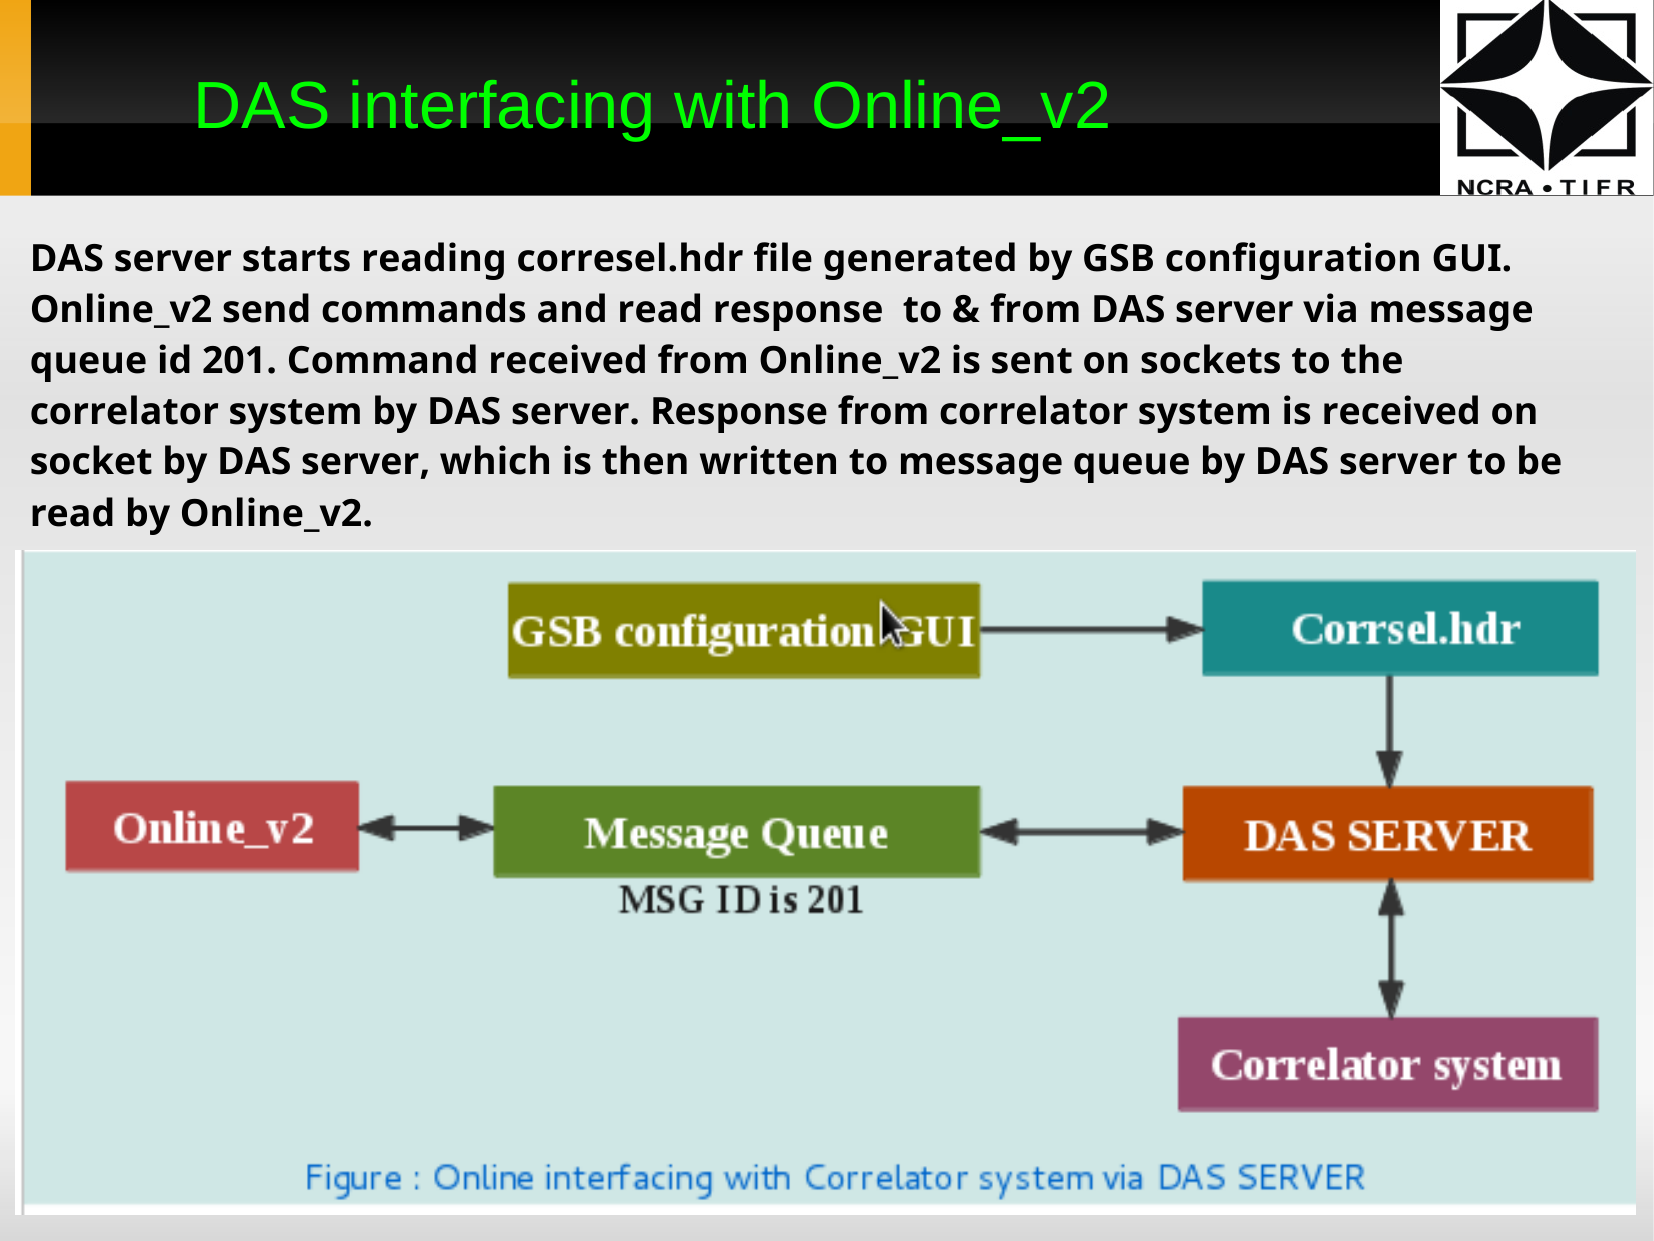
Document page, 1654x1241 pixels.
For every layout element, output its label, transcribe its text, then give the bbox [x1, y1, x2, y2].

text_box DAS interfacing with Online_v2 [0, 60, 1366, 151]
picture [0, 0, 1654, 1241]
text_box DAS server starts reading corresel.hdr file generated by GSB configuration GUI. Online_v2 send commands and read response to & from DAS server via message queue id 201. Command received from Online_v2 is sent on sockets to the correlator system by DAS server. Response from correlator system is received on socket by DAS server, which is then written to message queue by DAS server to be read by Online_v2. [15, 223, 1606, 541]
